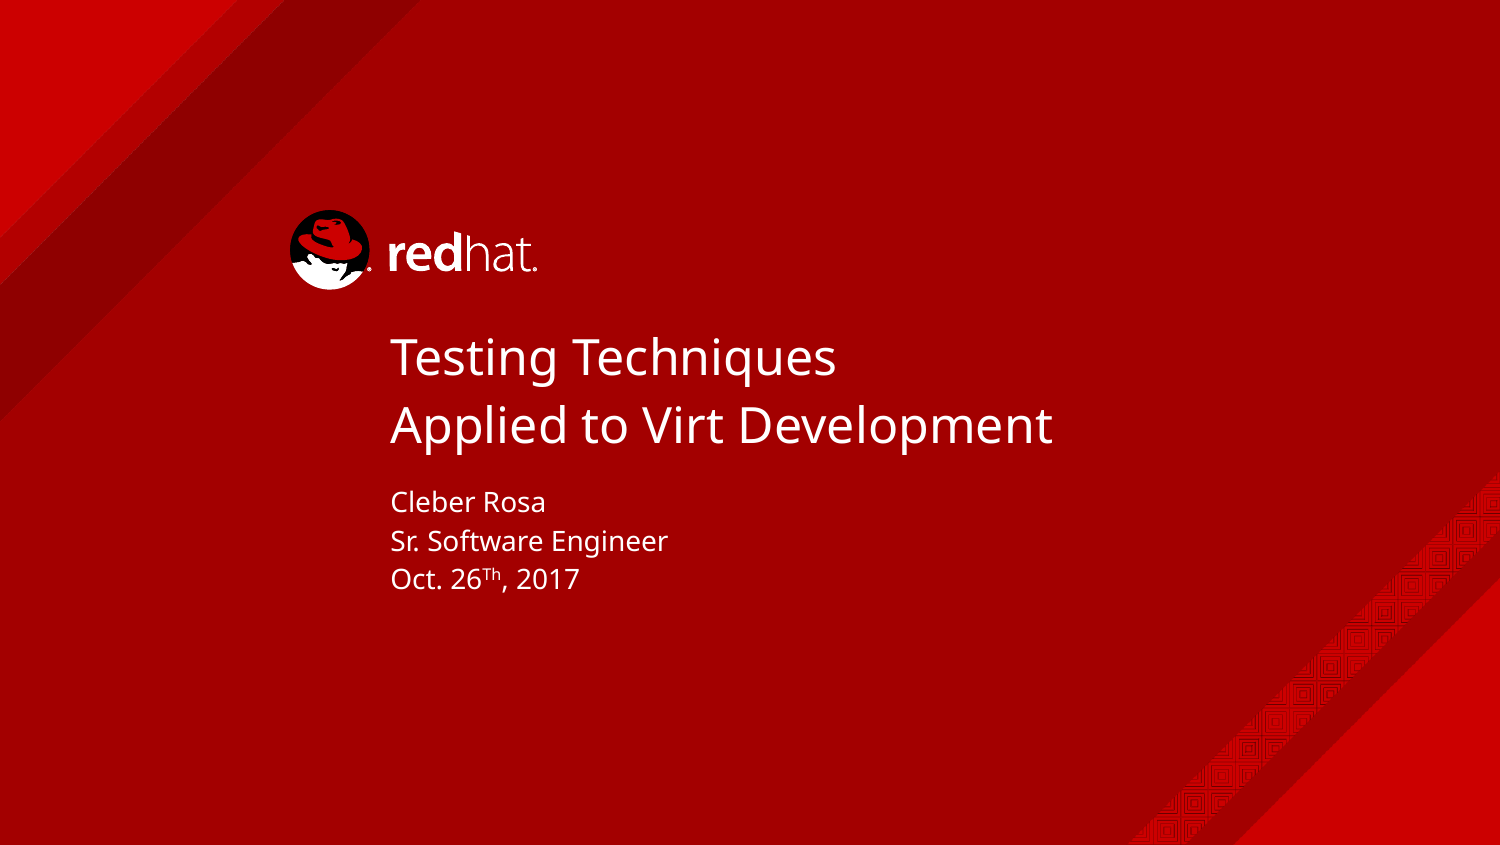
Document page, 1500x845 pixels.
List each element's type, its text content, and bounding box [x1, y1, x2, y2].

picture [0, 0, 1500, 845]
list Cleber Rosa Sr. Software Engineer Oct. 26Th, 2017 [390, 482, 1351, 748]
title Testing Techniques Applied to Virt Development [390, 321, 1351, 463]
